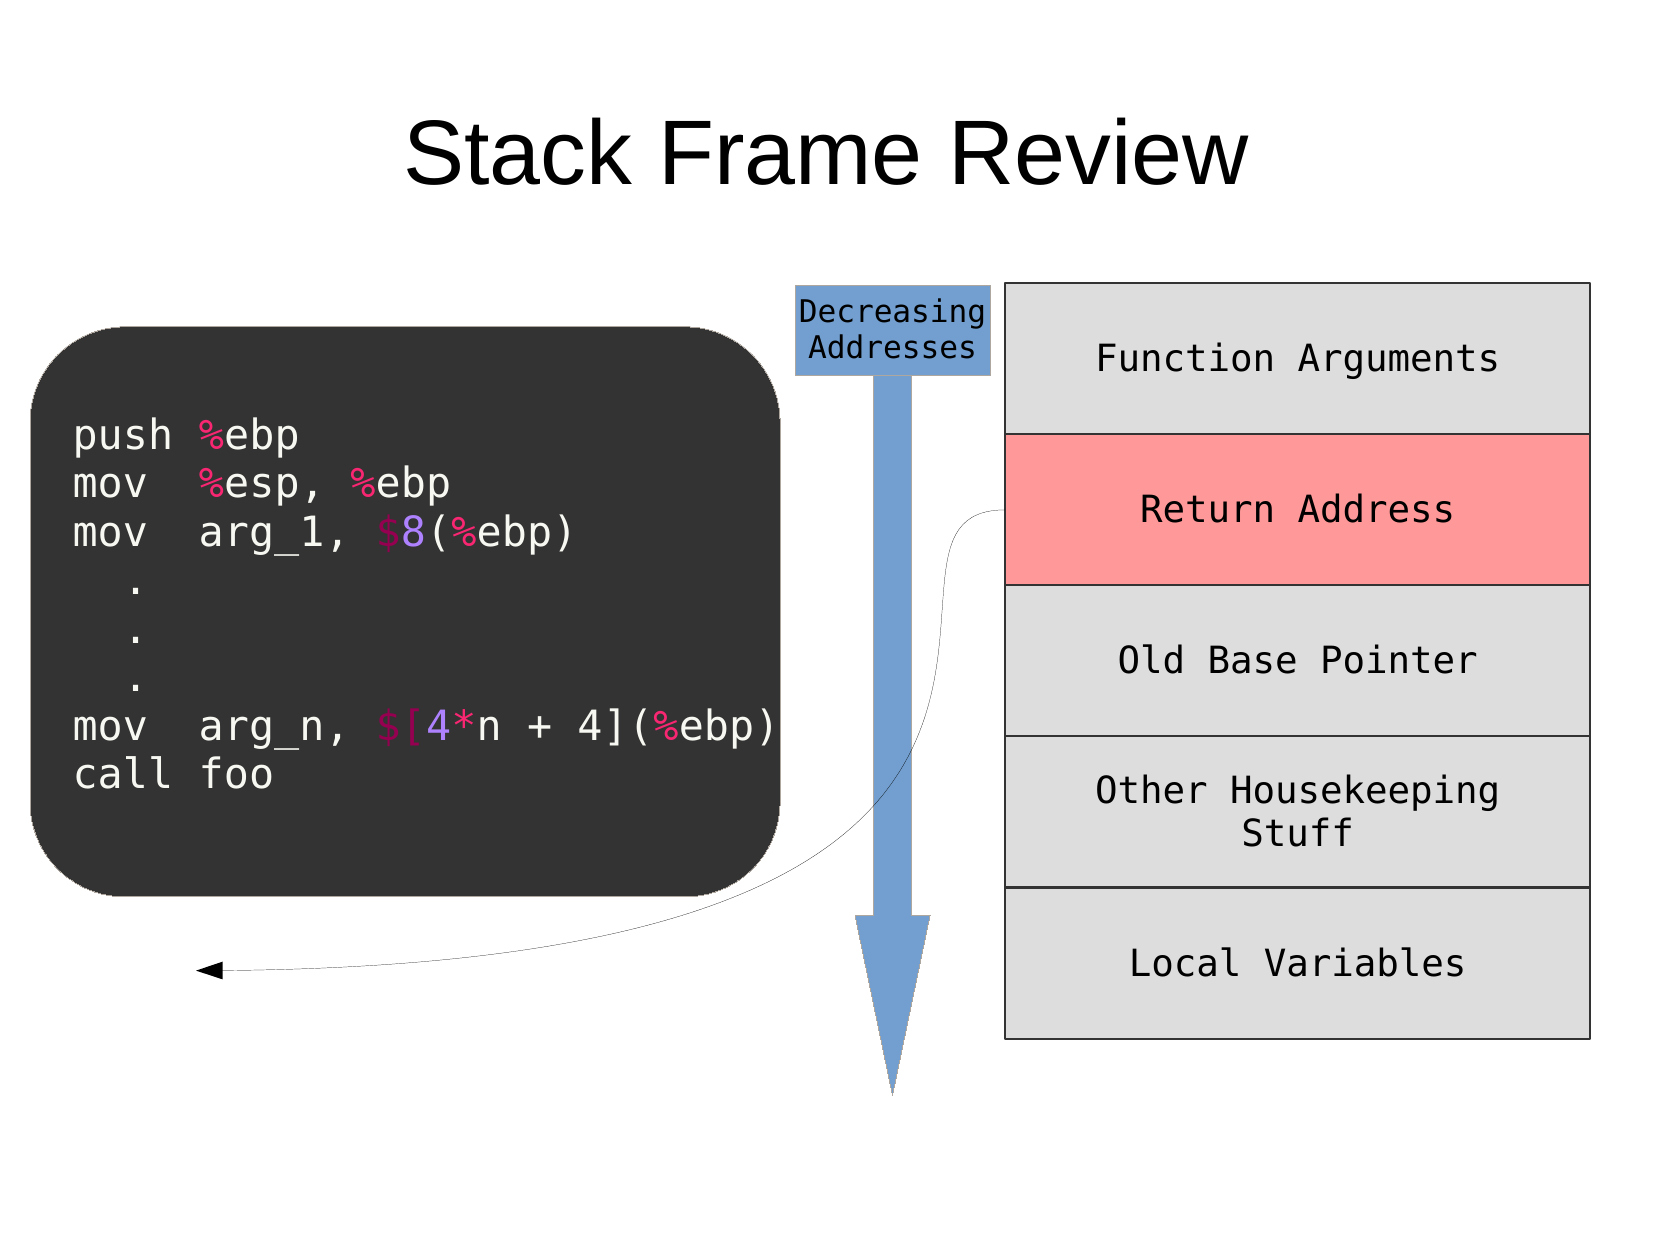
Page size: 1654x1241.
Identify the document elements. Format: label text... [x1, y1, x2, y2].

text_box [855, 753, 931, 1096]
text_box Local Variables [1005, 887, 1591, 1039]
text_box Return Address [1005, 434, 1591, 585]
text_box Function Arguments [1005, 283, 1591, 434]
title Stack Frame Review [82, 49, 1571, 257]
text_box [873, 376, 912, 805]
text_box Decreasing Addresses [795, 285, 991, 376]
text_box push %ebp mov %esp, %ebp mov arg_1, $8(%ebp) . . . mov arg_n, $[4*n + 4](%ebp) call foo [30, 326, 781, 897]
text_box Old Base Pointer [1005, 585, 1591, 737]
text_box Other Housekeeping Stuff [1005, 737, 1591, 887]
